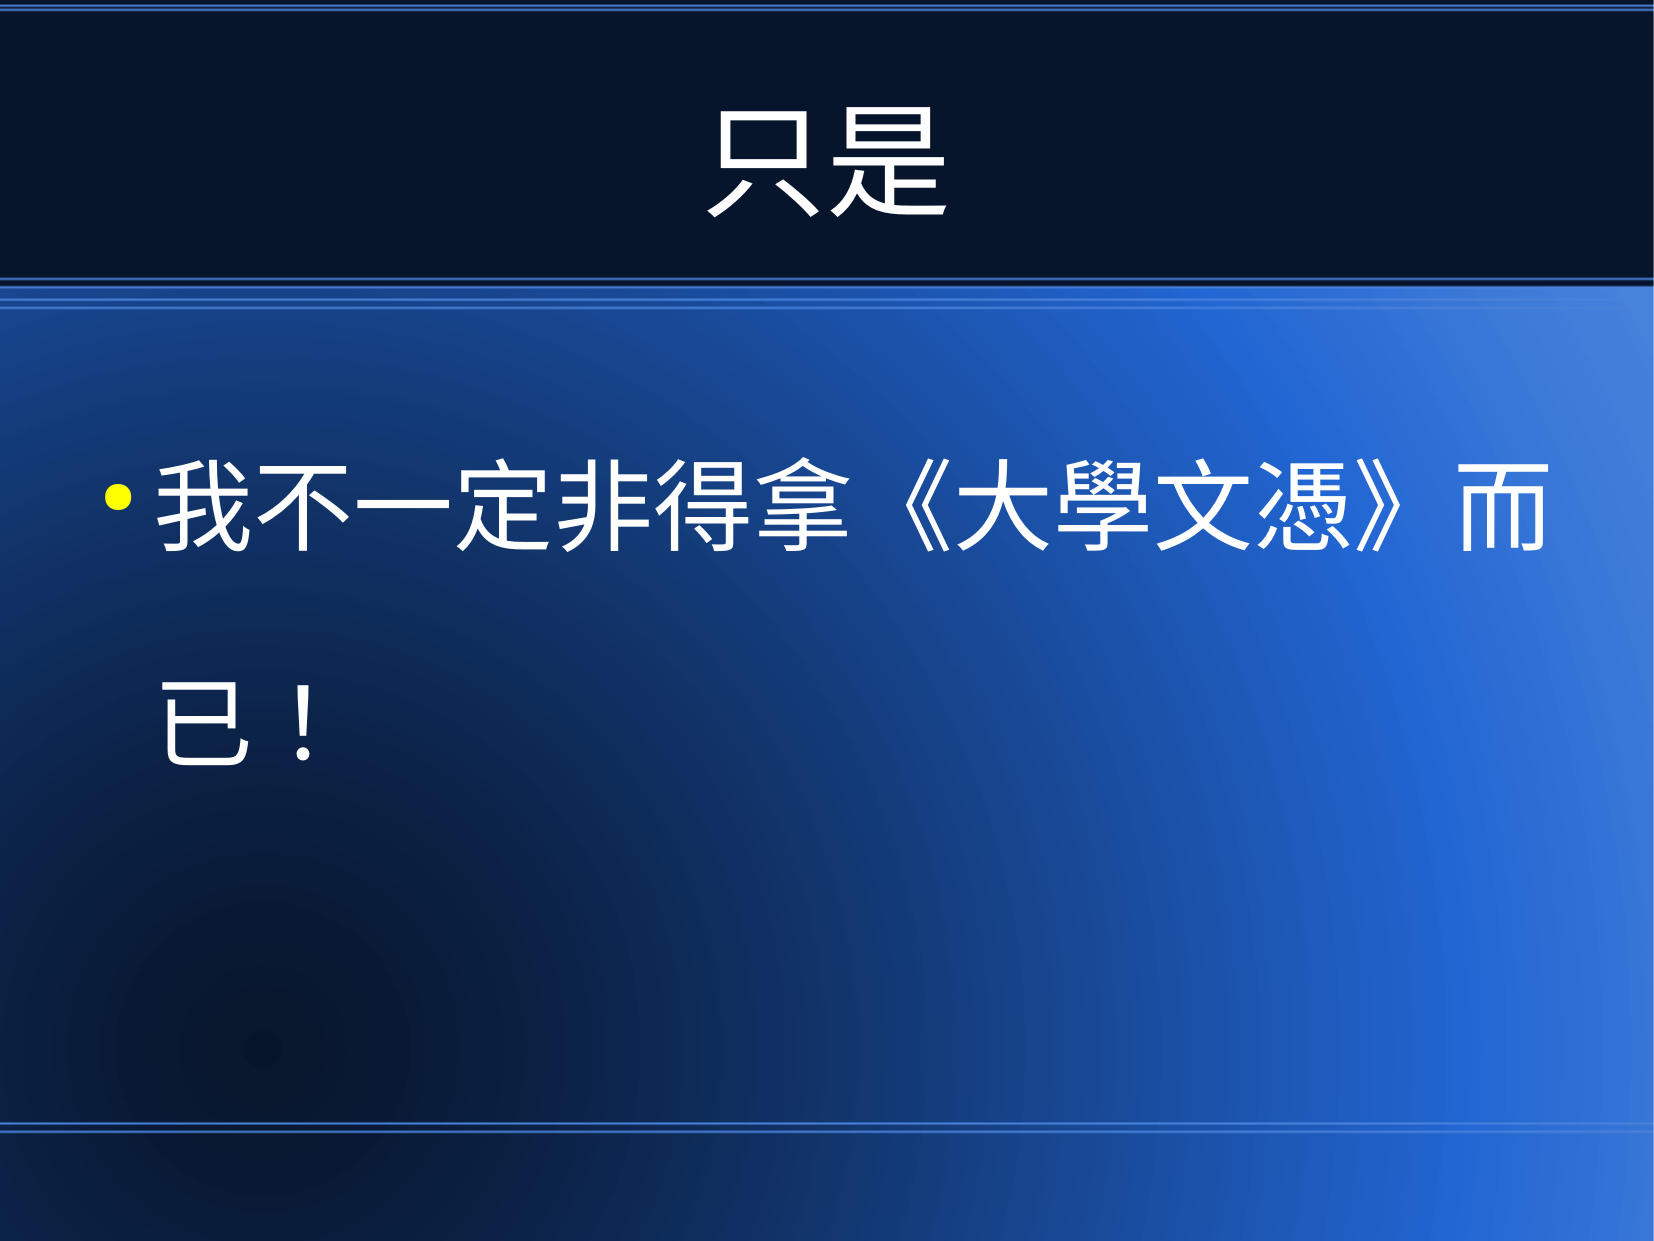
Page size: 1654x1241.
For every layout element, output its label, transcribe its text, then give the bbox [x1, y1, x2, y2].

list 我不一定非得拿《大學文憑》而已！ [82, 355, 1571, 1241]
picture [0, 0, 1654, 1241]
title 只是 [82, 49, 1571, 257]
